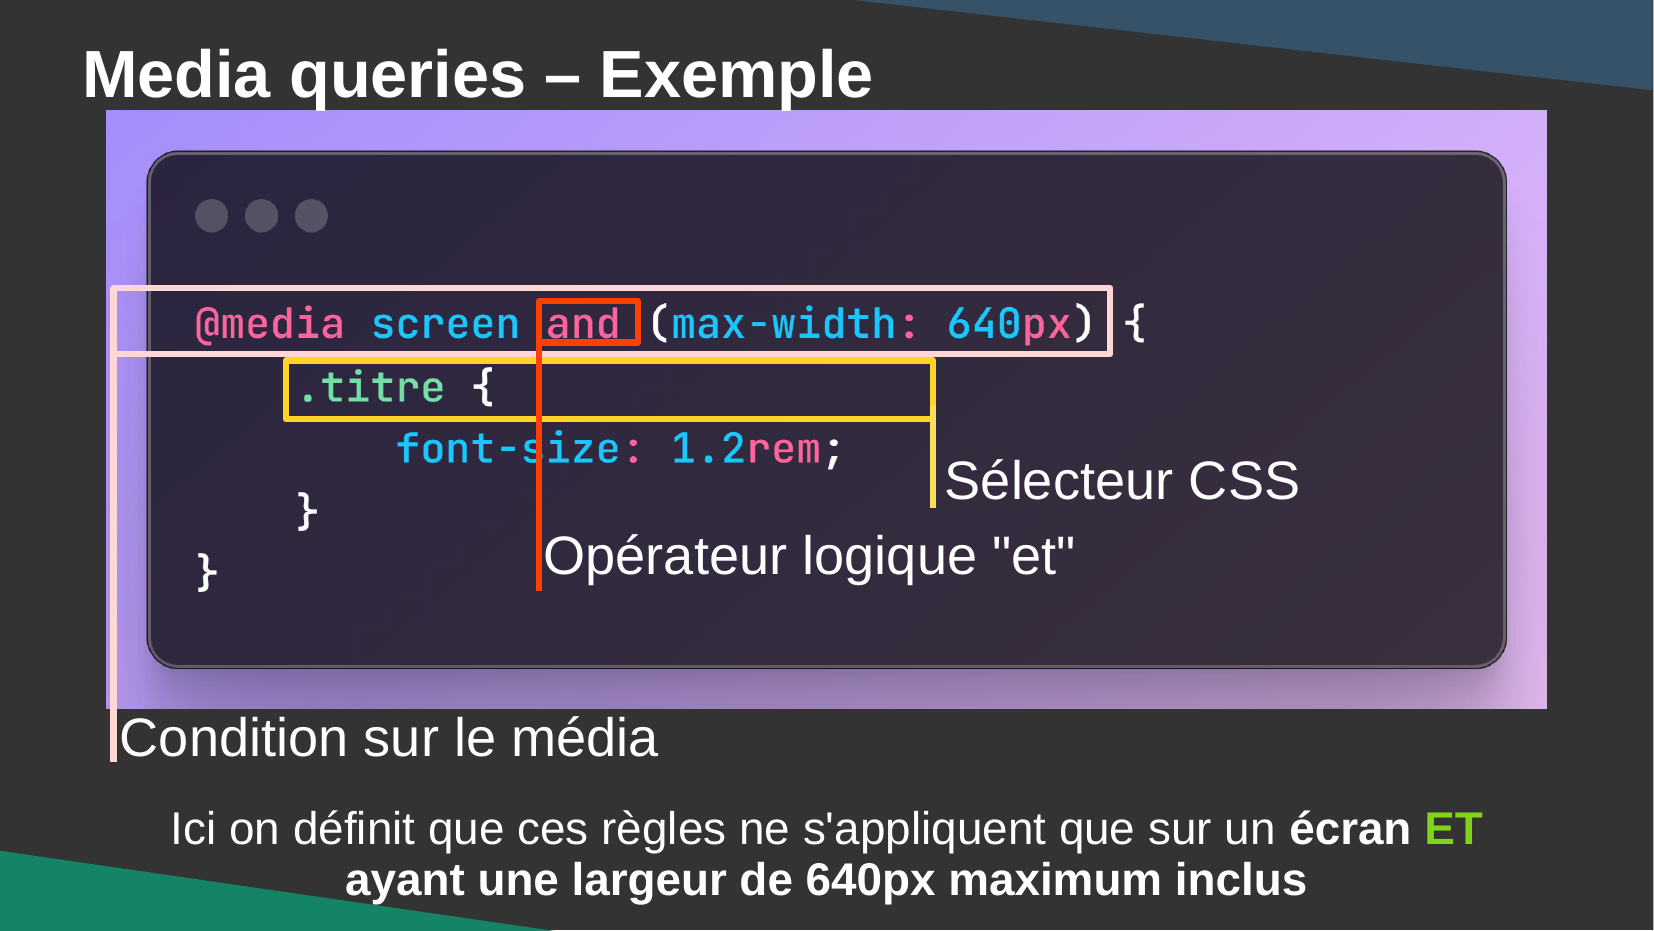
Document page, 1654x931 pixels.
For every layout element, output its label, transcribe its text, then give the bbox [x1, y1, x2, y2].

picture [542, 364, 930, 416]
title Sélecteur CSS [944, 450, 1335, 511]
title Ici on définit que ces règles ne s'appliquent que sur un écran ET ayant une largeur de 640px maximum inclus [159, 803, 1495, 906]
title Opérateur logique "et" [543, 525, 1087, 587]
title Condition sur le média [119, 707, 746, 768]
picture [542, 304, 635, 339]
text_box [0, 850, 555, 931]
picture [289, 364, 536, 416]
picture [117, 291, 1107, 351]
picture [106, 122, 1547, 709]
text_box [853, 0, 1653, 91]
title Media queries – Exemple [82, 37, 1571, 122]
